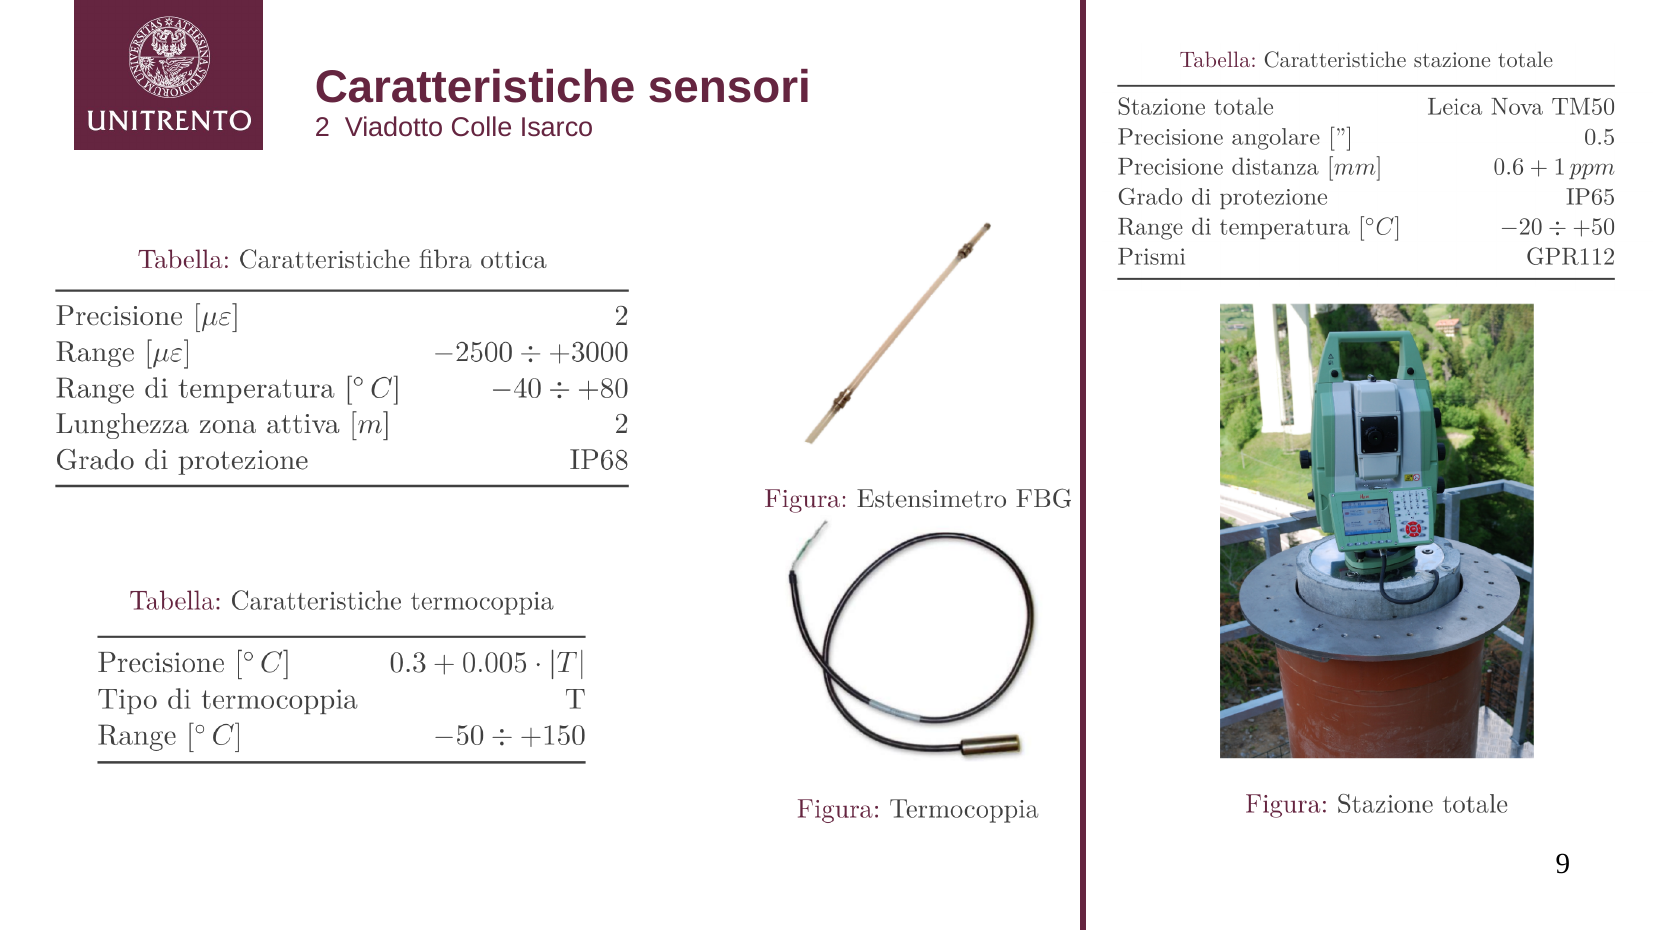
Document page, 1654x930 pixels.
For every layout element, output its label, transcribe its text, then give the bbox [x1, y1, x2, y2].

picture [14, 216, 1080, 826]
text_box Caratteristiche sensori 2 Viadotto Colle Isarco [300, 53, 1080, 151]
picture [1086, 43, 1653, 826]
picture [74, 0, 263, 151]
